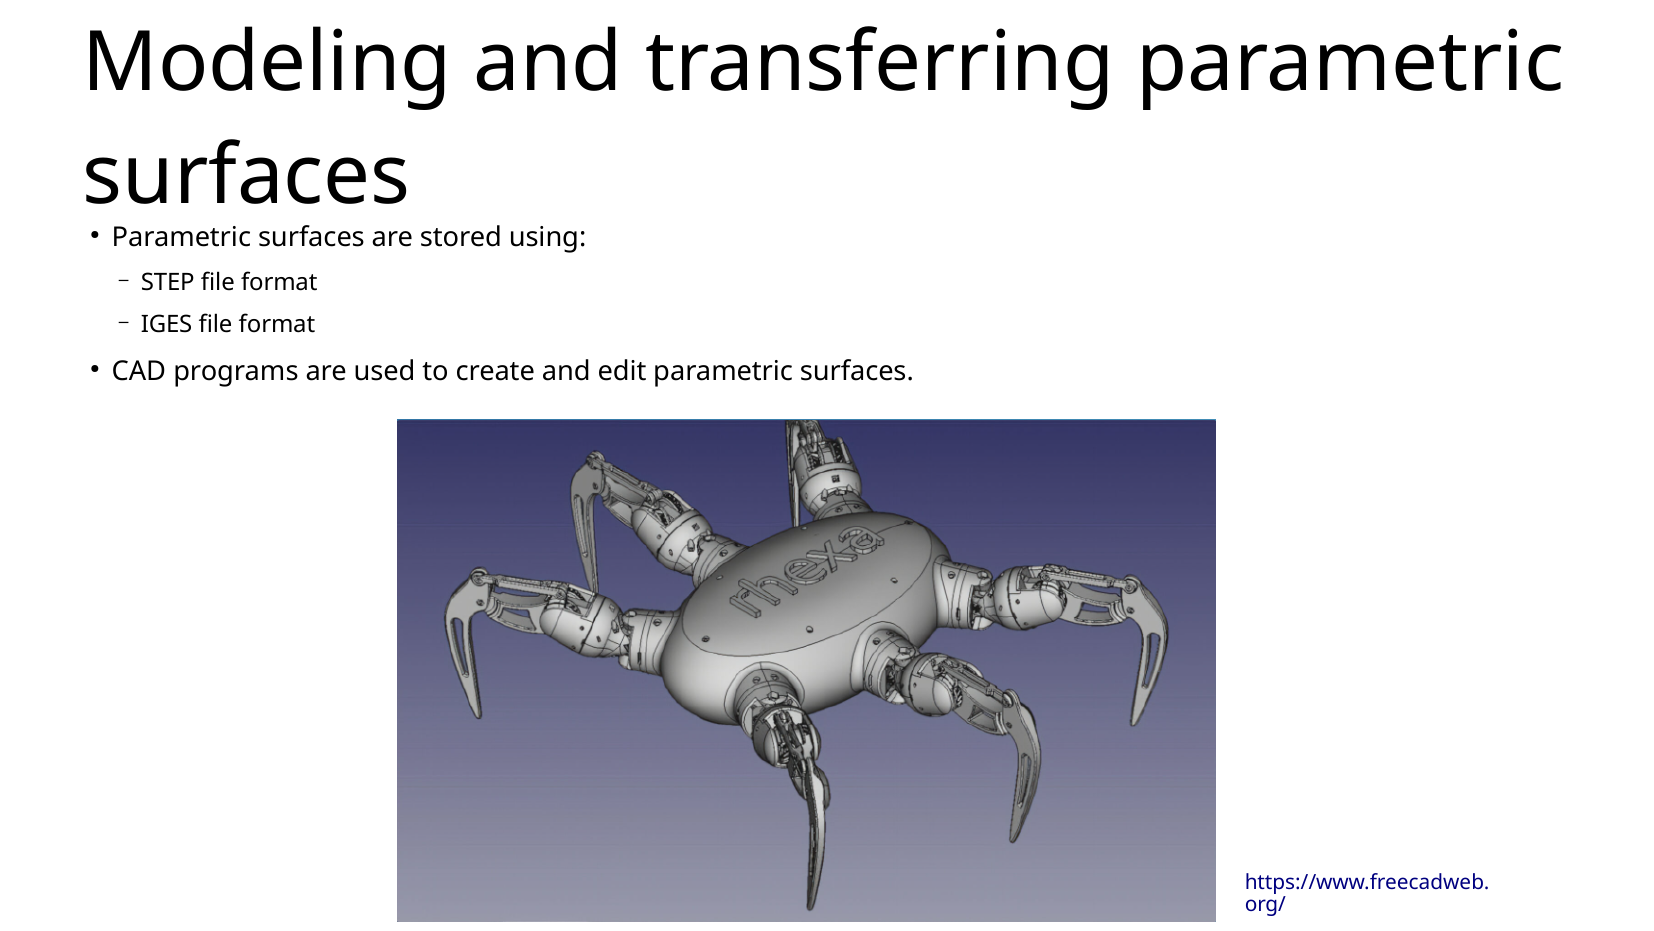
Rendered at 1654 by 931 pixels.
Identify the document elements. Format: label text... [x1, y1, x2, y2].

list Parametric surfaces are stored using: STEP file format IGES file format CAD programs are used to create and edit parametric surfaces. [82, 217, 1571, 391]
title Modeling and transferring parametric surfaces [82, 37, 1571, 193]
text_box https://www.freecadweb.org/ [1230, 859, 1516, 901]
picture [397, 419, 1216, 922]
